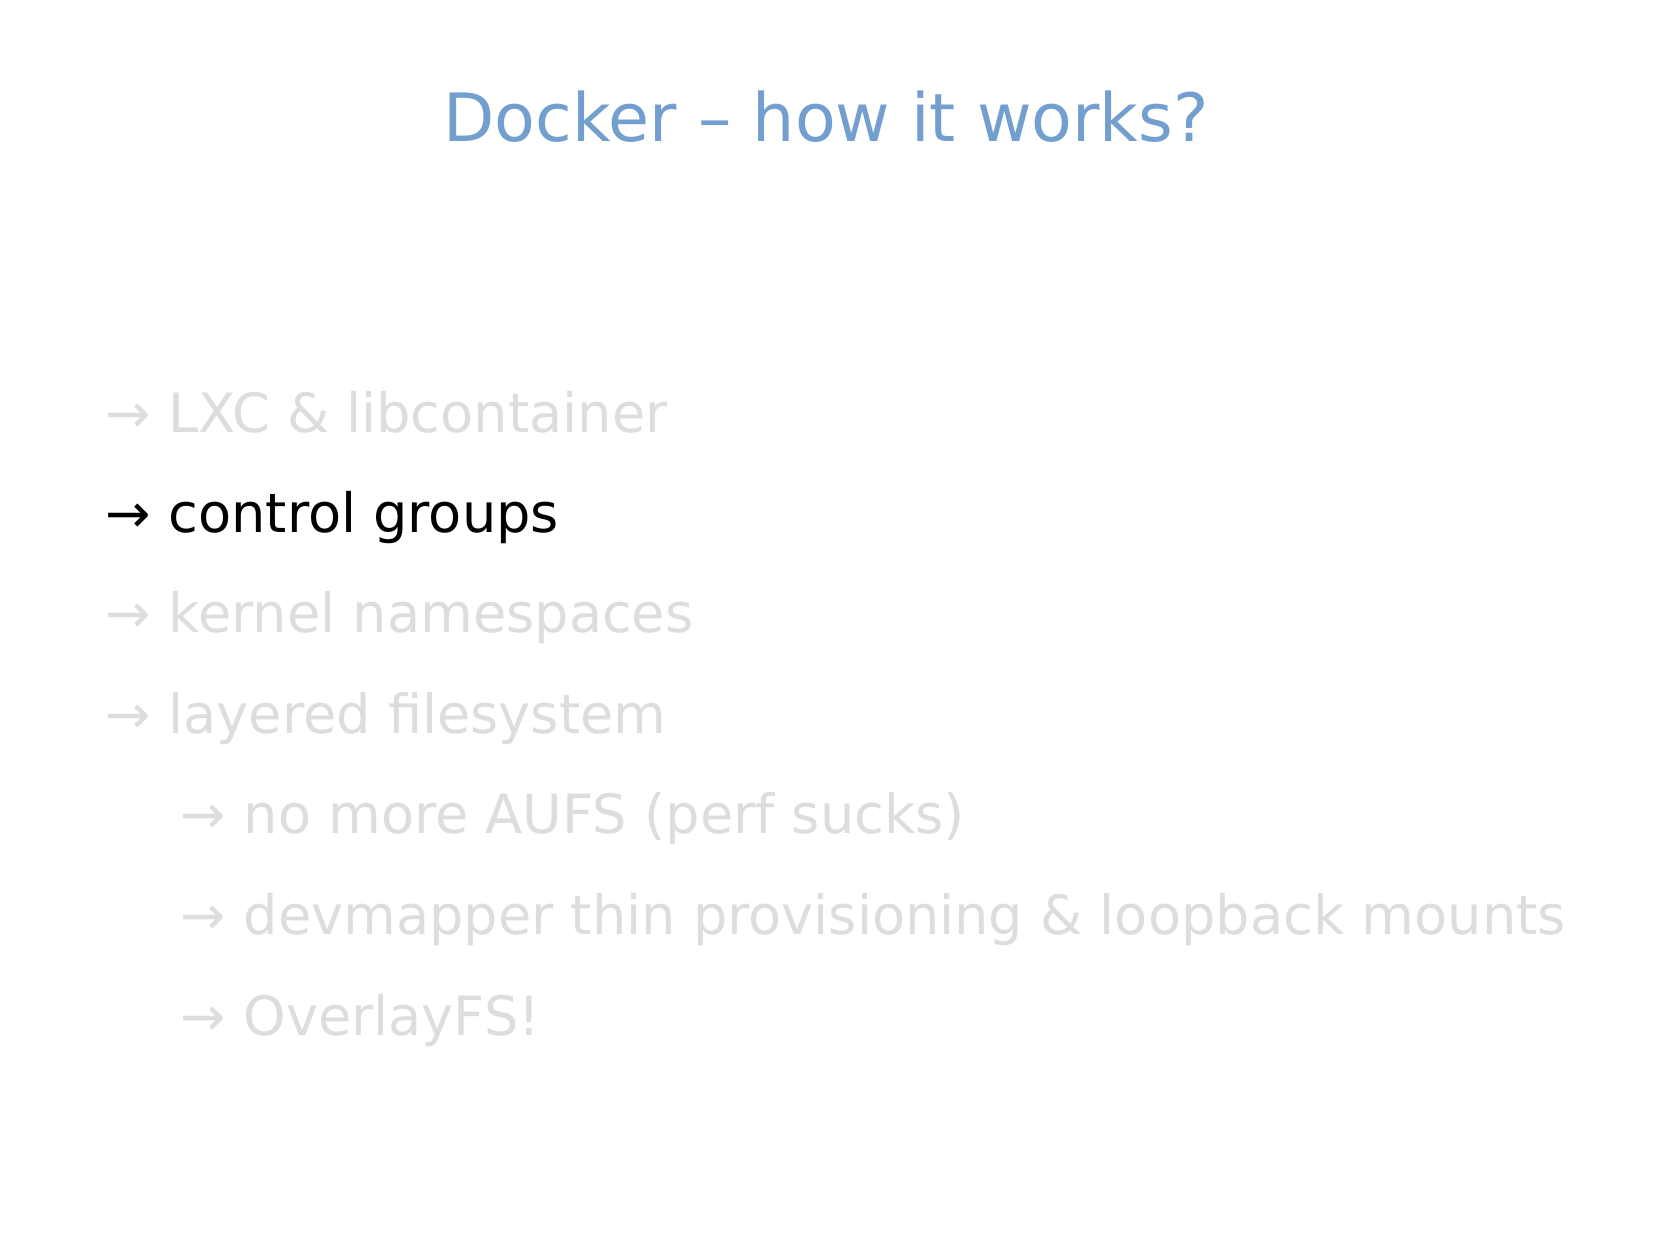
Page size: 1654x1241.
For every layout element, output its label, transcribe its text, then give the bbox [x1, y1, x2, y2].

text_box → LXC & libcontainer → control groups → kernel namespaces → layered filesystem → no more AUFS (perf sucks) → devmapper thin provisioning & loopback mounts → OverlayFS! [90, 342, 1591, 1125]
text_box Docker – how it works? [428, 72, 1225, 166]
